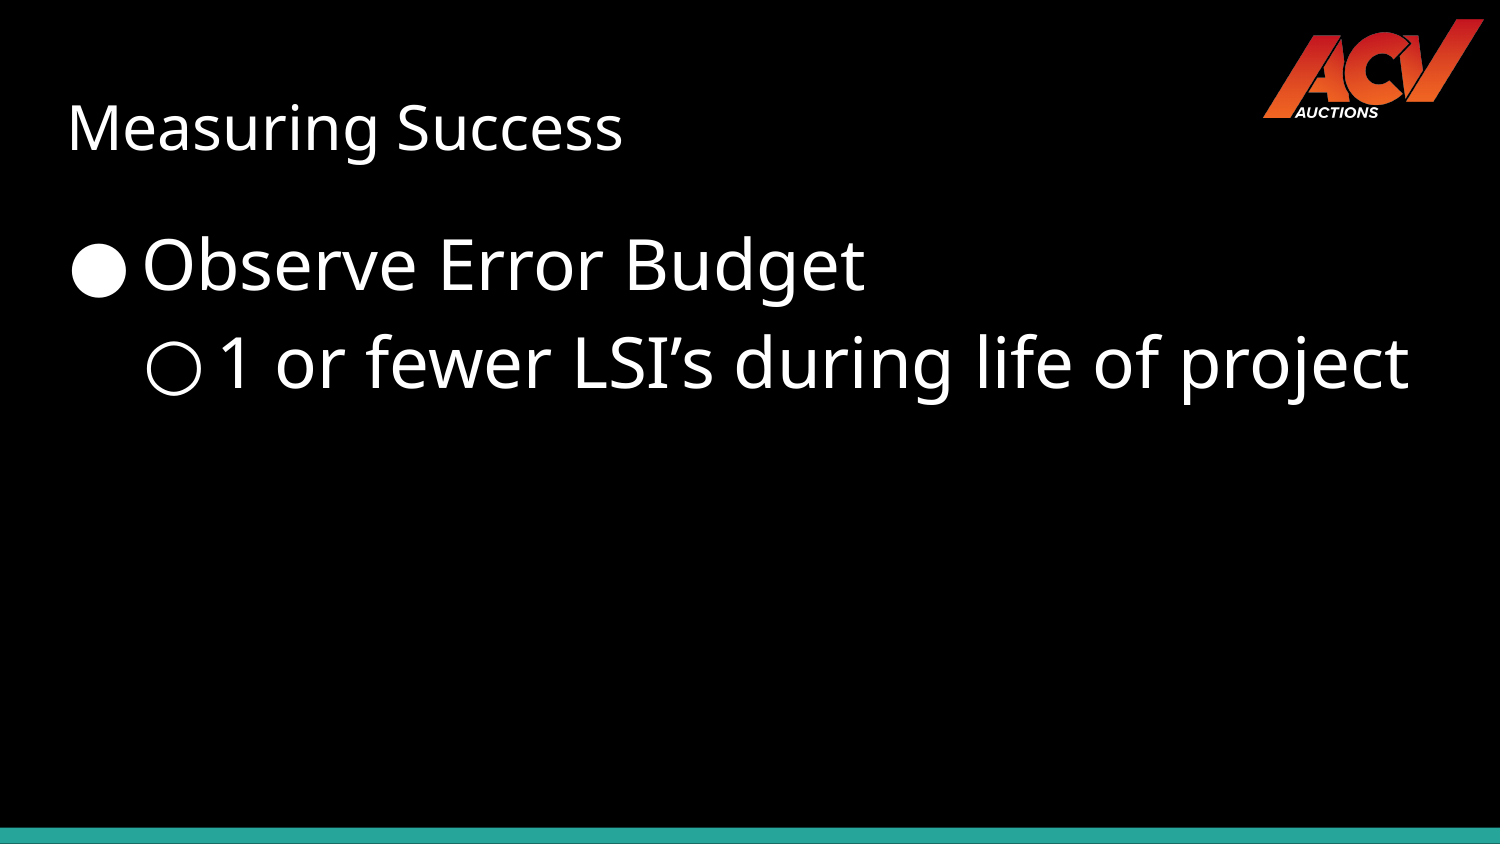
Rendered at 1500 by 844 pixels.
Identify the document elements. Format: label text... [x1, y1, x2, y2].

list Observe Error Budget 1 or fewer LSI’s during life of project [51, 192, 1449, 815]
title Measuring Success [51, 72, 1449, 174]
picture [1262, 19, 1484, 118]
